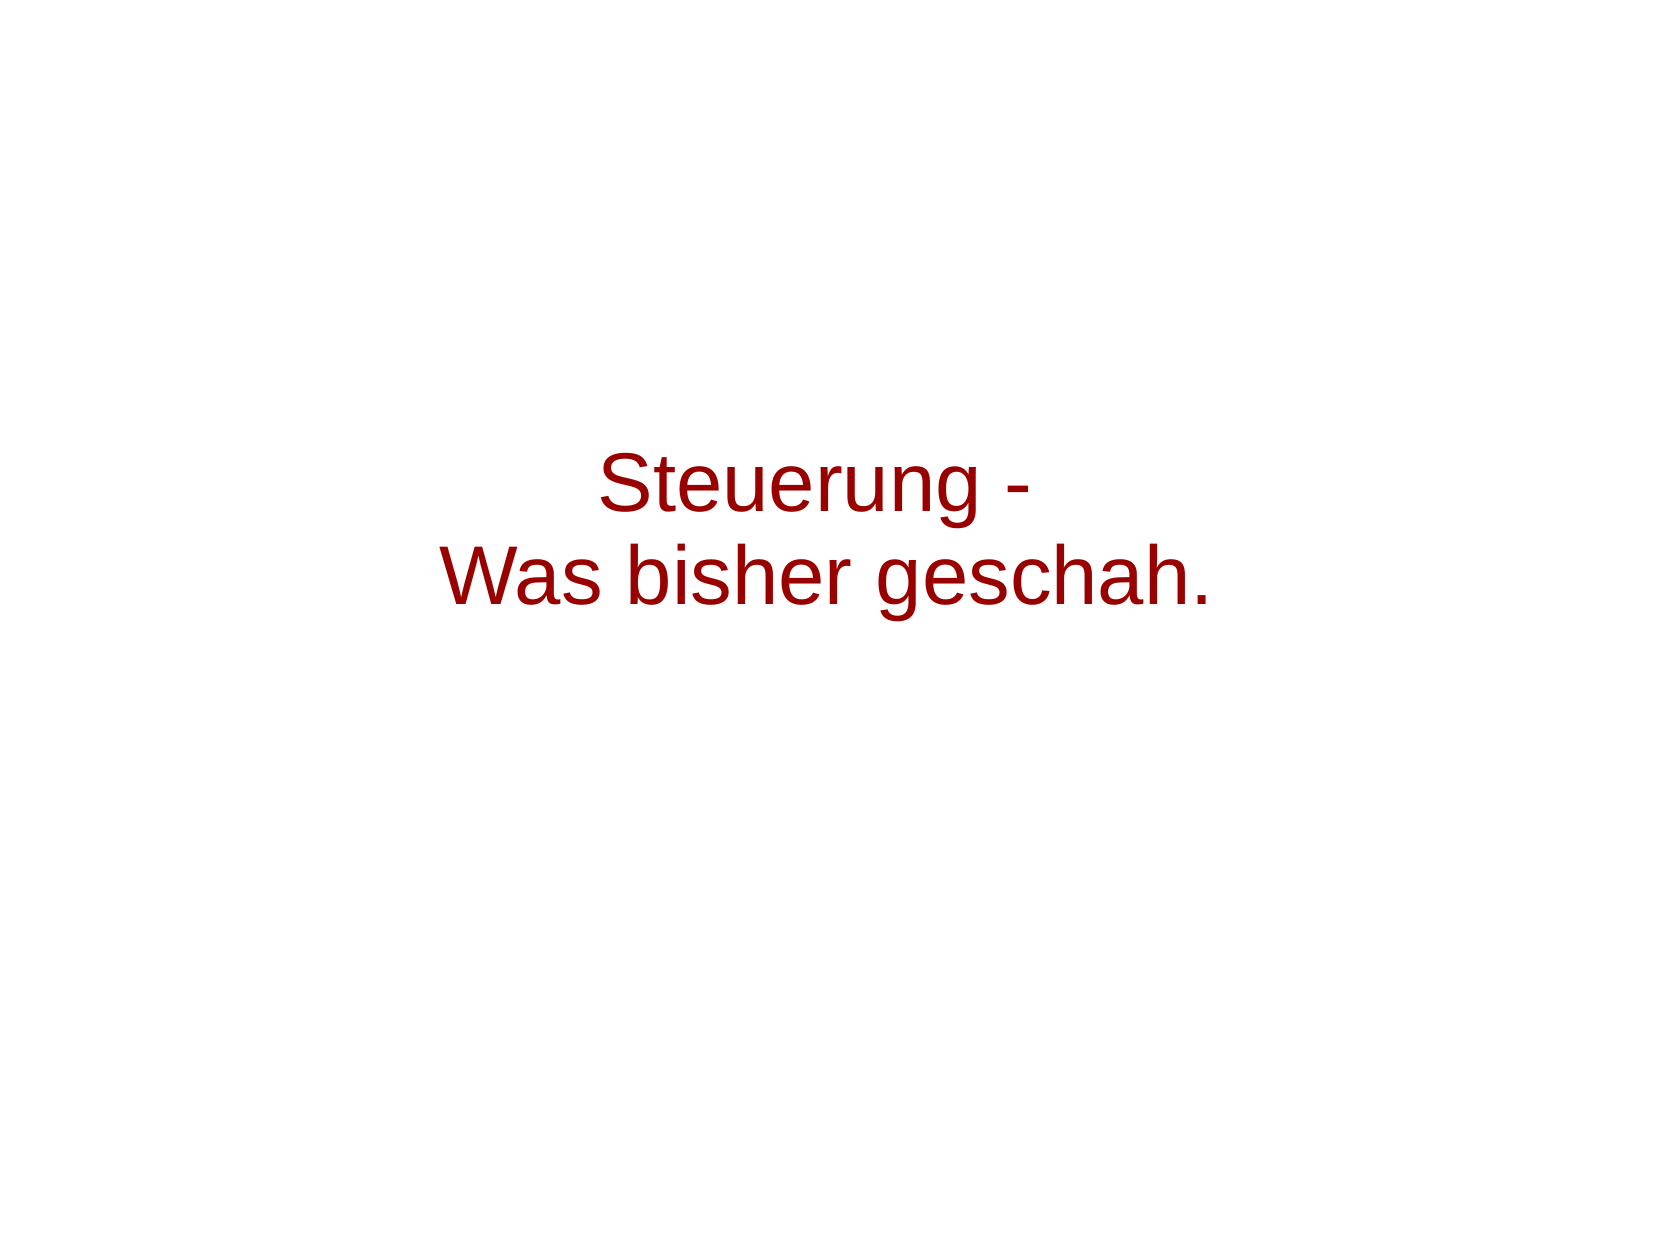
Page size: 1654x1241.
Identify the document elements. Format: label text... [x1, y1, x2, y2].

subtitle Steuerung - Was bisher geschah. [82, 49, 1571, 1010]
